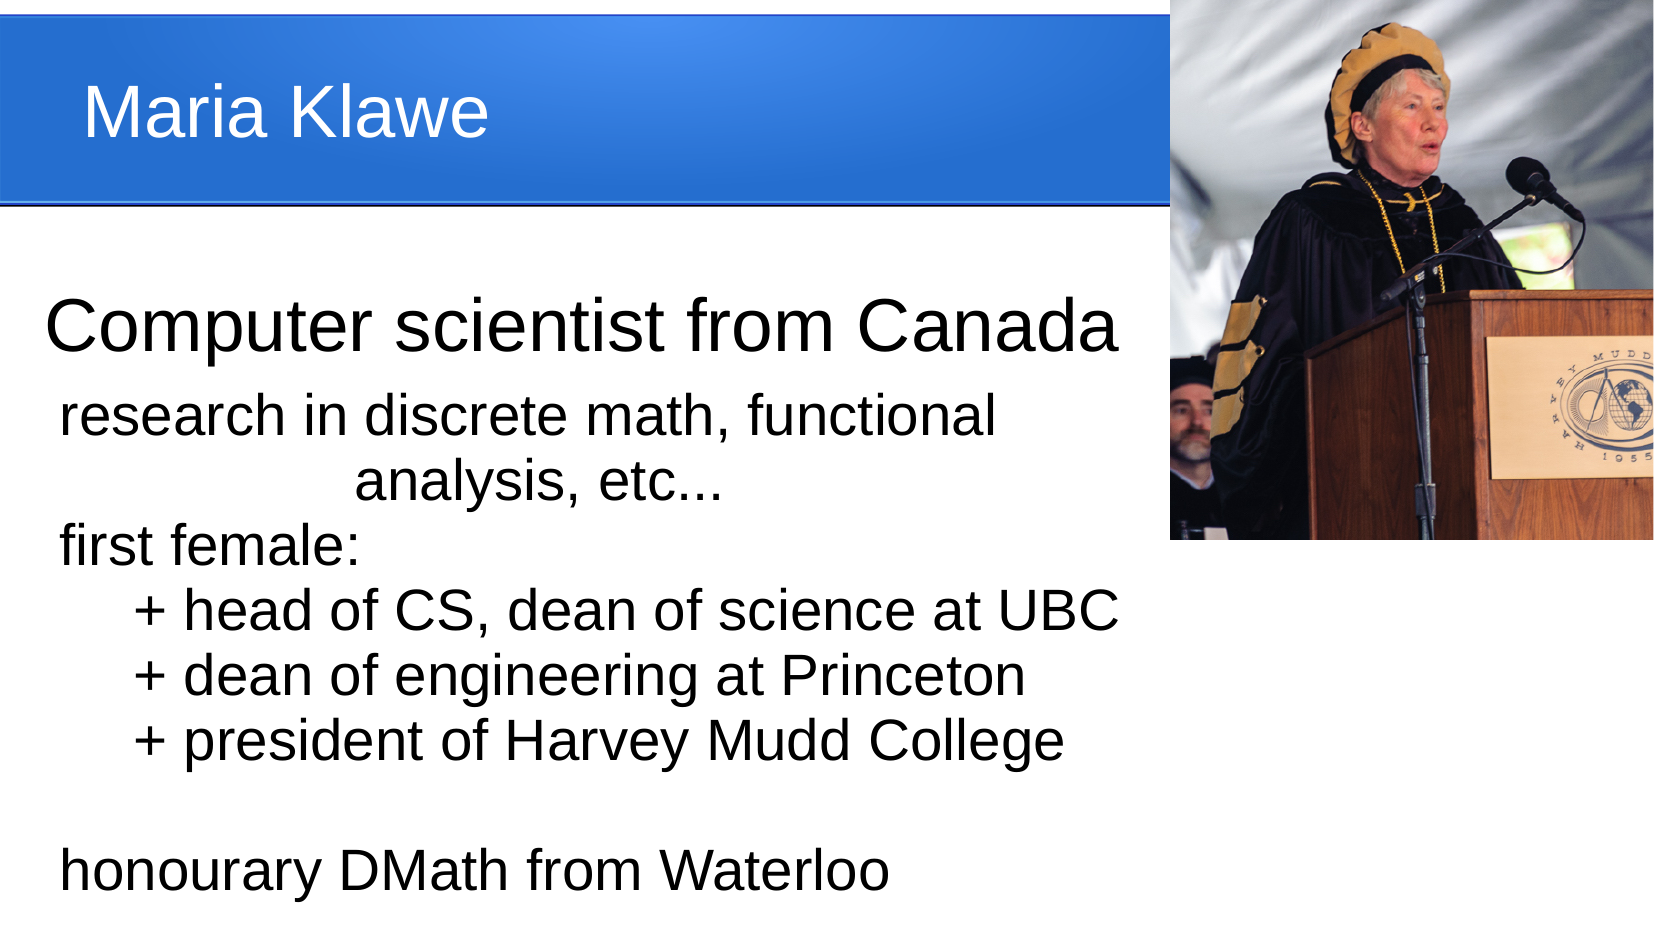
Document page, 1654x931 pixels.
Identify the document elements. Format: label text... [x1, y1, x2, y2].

text_box Computer scientist from Canada [30, 276, 1136, 376]
text_box research in discrete math, functional analysis, etc... first female: + head of CS, dean of science at UBC + dean of engineering at Princeton + president of Harvey Mudd College honourary DMath from Waterloo [45, 375, 1156, 910]
picture [1170, 0, 1654, 541]
title Maria Klawe [82, 35, 1170, 189]
